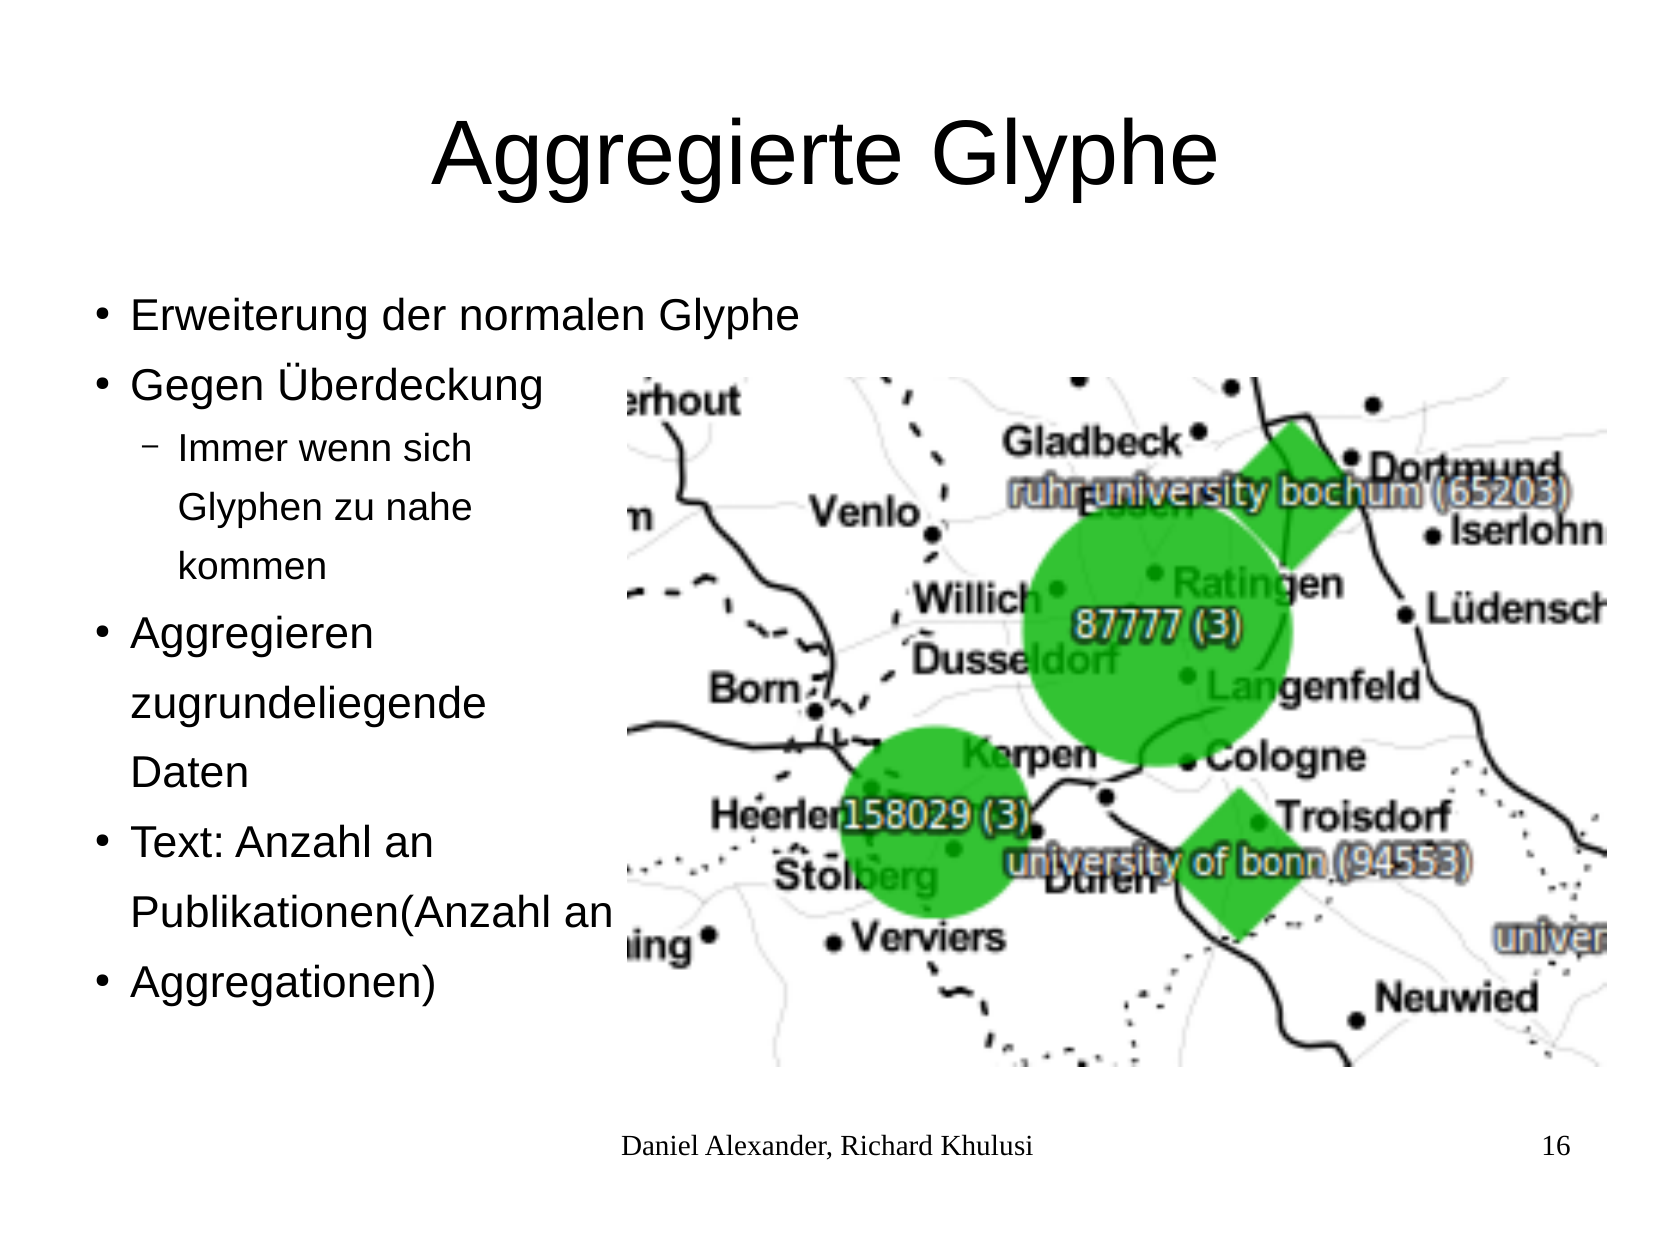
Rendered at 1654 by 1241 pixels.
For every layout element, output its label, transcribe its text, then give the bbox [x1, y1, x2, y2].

picture [627, 377, 1607, 1067]
title Aggregierte Glyphe [82, 49, 1571, 257]
list Erweiterung der normalen Glyphe Gegen Überdeckung Immer wenn sich Glyphen zu nahe kommen Aggregieren zugrundeliegende Daten Text: Anzahl an Publikationen(Anzahl an Aggregationen) [82, 290, 1571, 1010]
